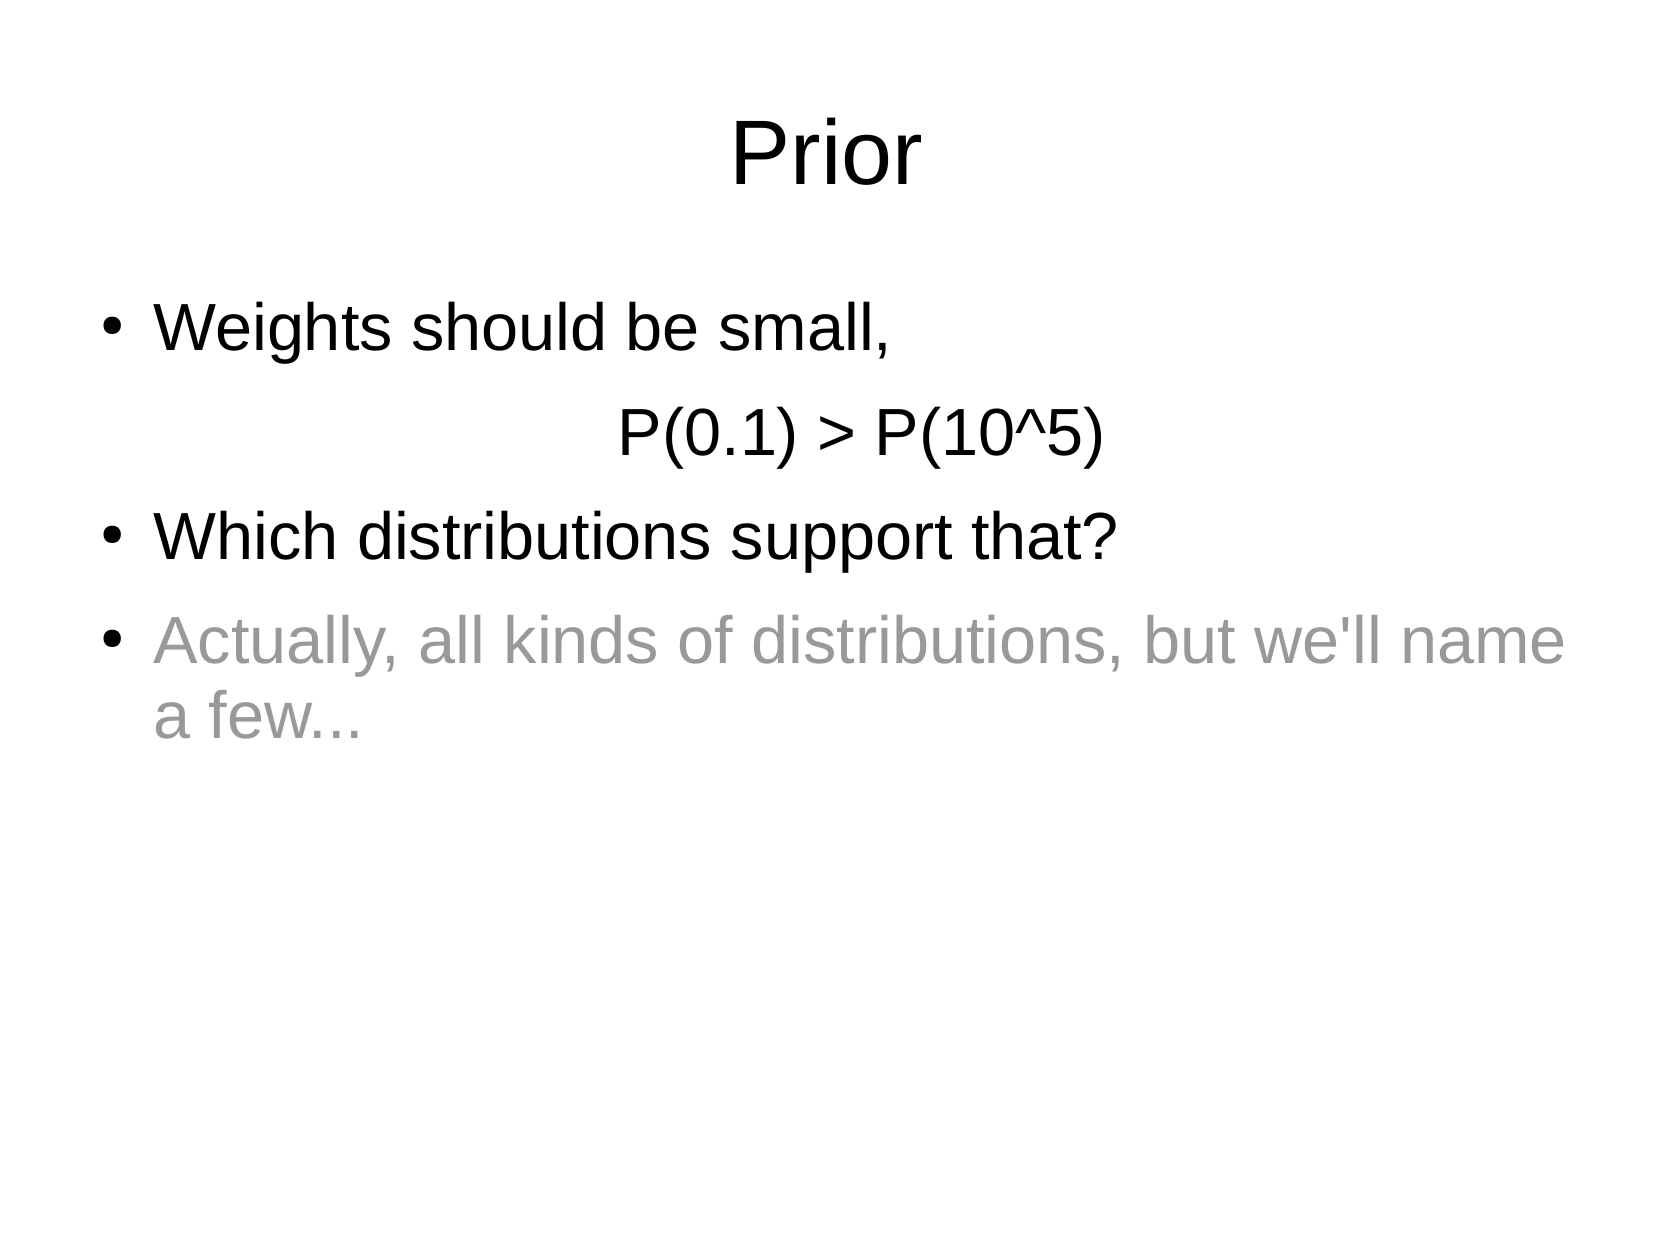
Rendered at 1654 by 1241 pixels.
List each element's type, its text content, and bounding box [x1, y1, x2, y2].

title Prior [82, 49, 1571, 257]
list Weights should be small, P(0.1) > P(10^5) Which distributions support that? Actually, all kinds of distributions, but we'll name a few... [82, 290, 1571, 1010]
